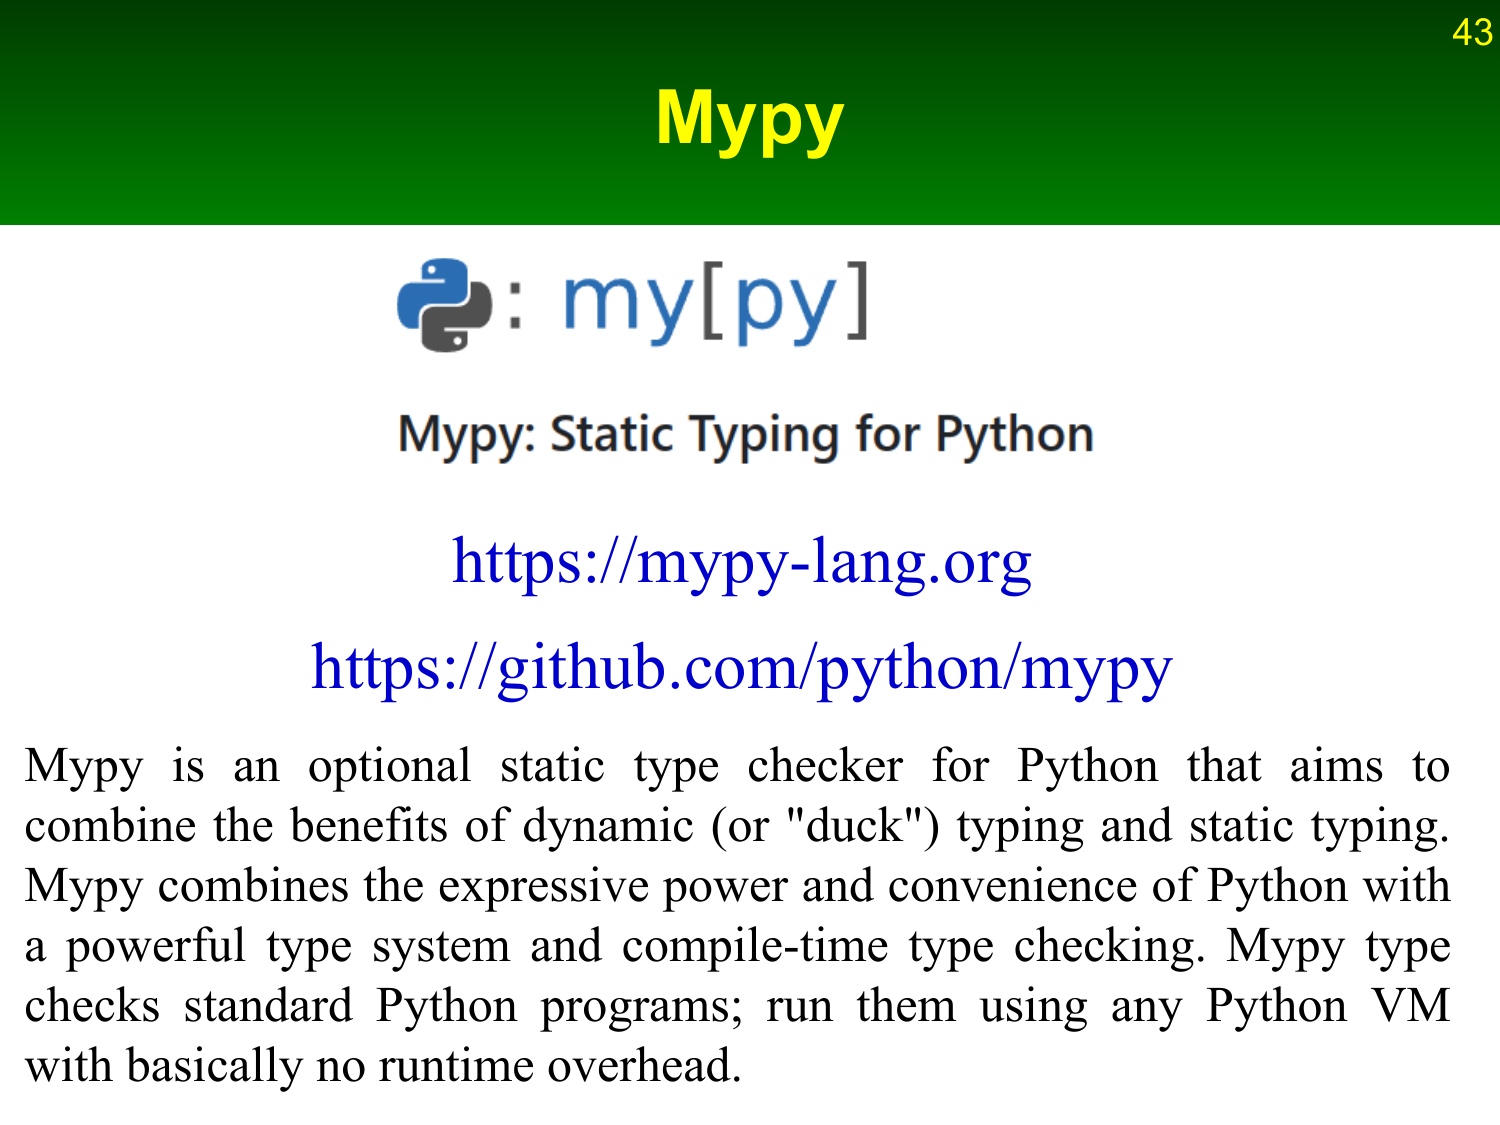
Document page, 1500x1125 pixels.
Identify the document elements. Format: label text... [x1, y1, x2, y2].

text_box Mypy is an optional static type checker for Python that aims to combine the benefits of dynamic (or "duck") typing and static typing. Mypy combines the expressive power and convenience of Python with a powerful type system and compile-time type checking. Mypy type checks standard Python programs; run them using any Python VM with basically no runtime overhead. [24, 723, 1467, 1099]
text_box https://mypy-lang.org [452, 508, 1048, 604]
title Mypy [75, 11, 1426, 215]
picture [374, 235, 1126, 478]
text_box https://github.com/python/mypy [311, 614, 1189, 710]
